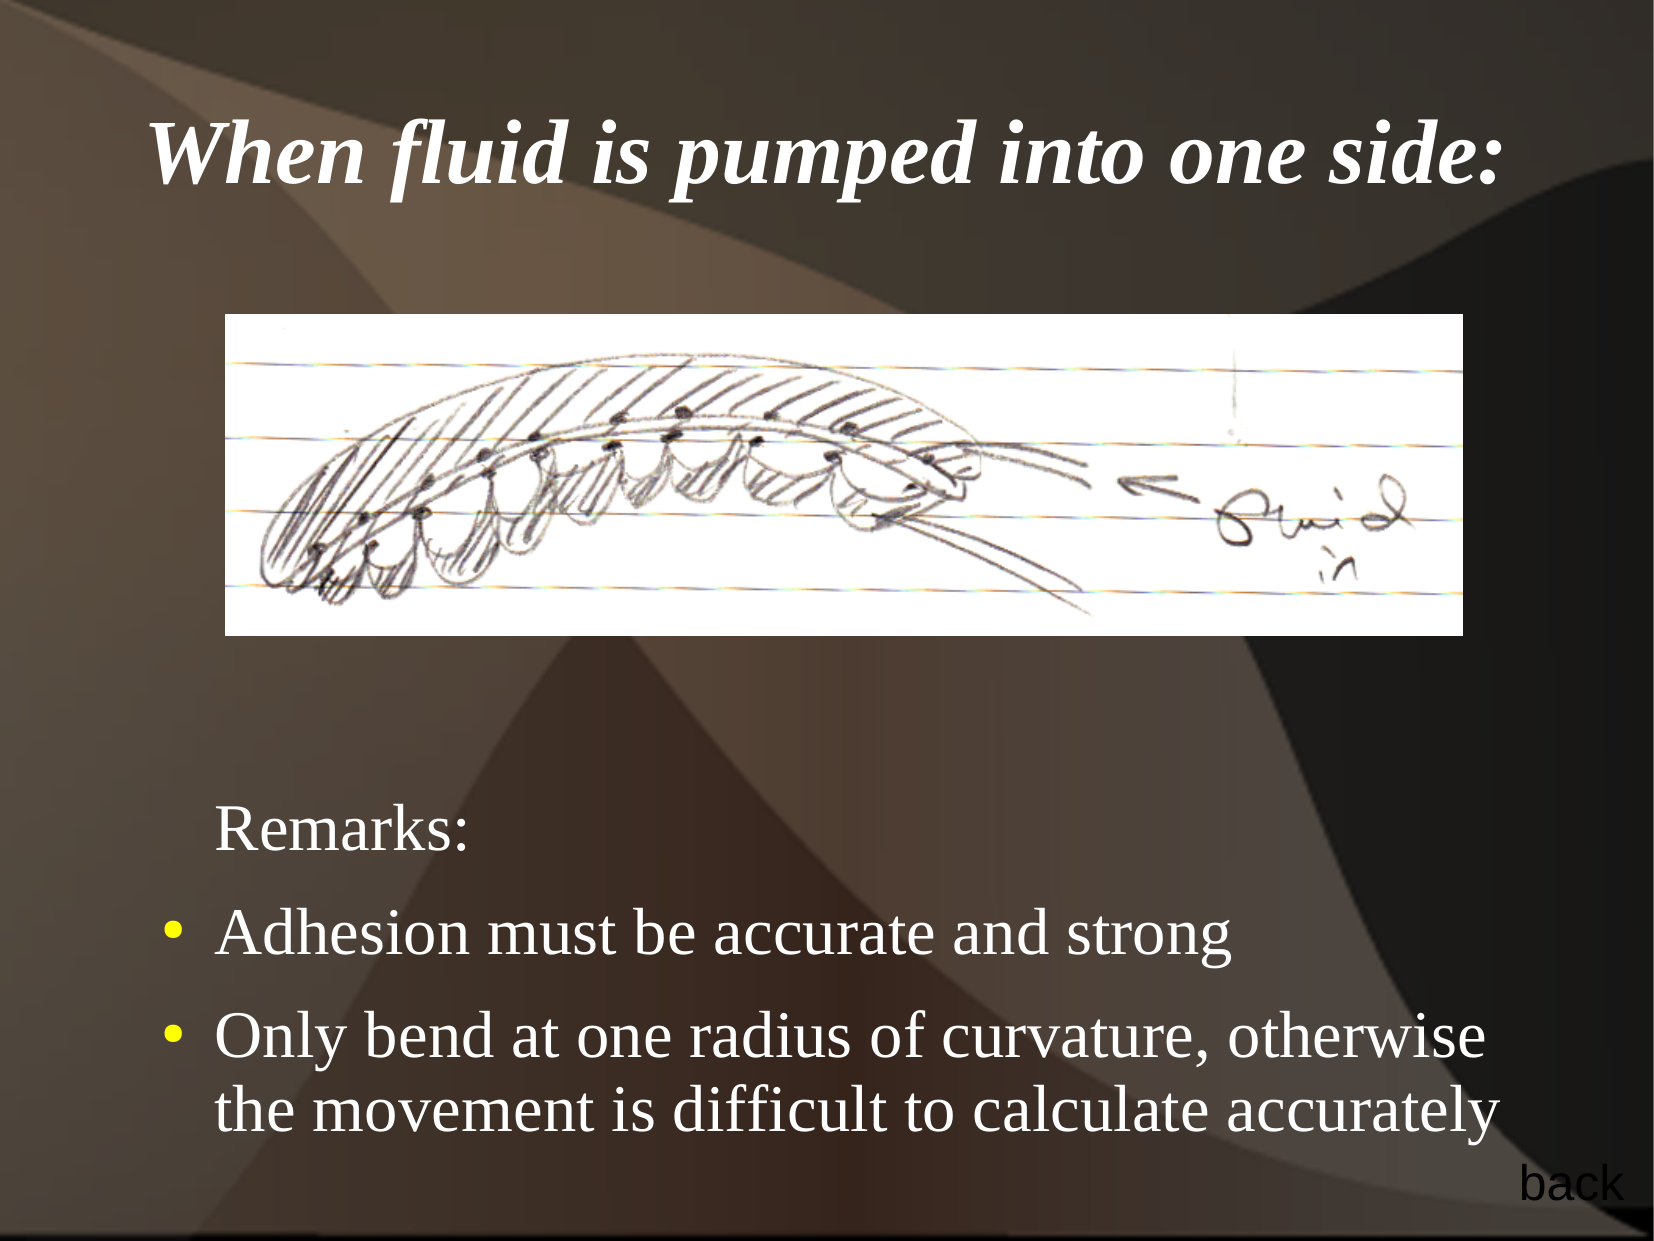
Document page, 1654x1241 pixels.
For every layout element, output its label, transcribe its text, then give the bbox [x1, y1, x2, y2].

picture [0, 0, 1654, 1241]
text_box back [1519, 1155, 1625, 1211]
title When fluid is pumped into one side: [82, 49, 1571, 257]
list Remarks: Adhesion must be accurate and strong Only bend at one radius of curvature, otherwise the movement is difficult to calculate accurately [143, 791, 1510, 1147]
